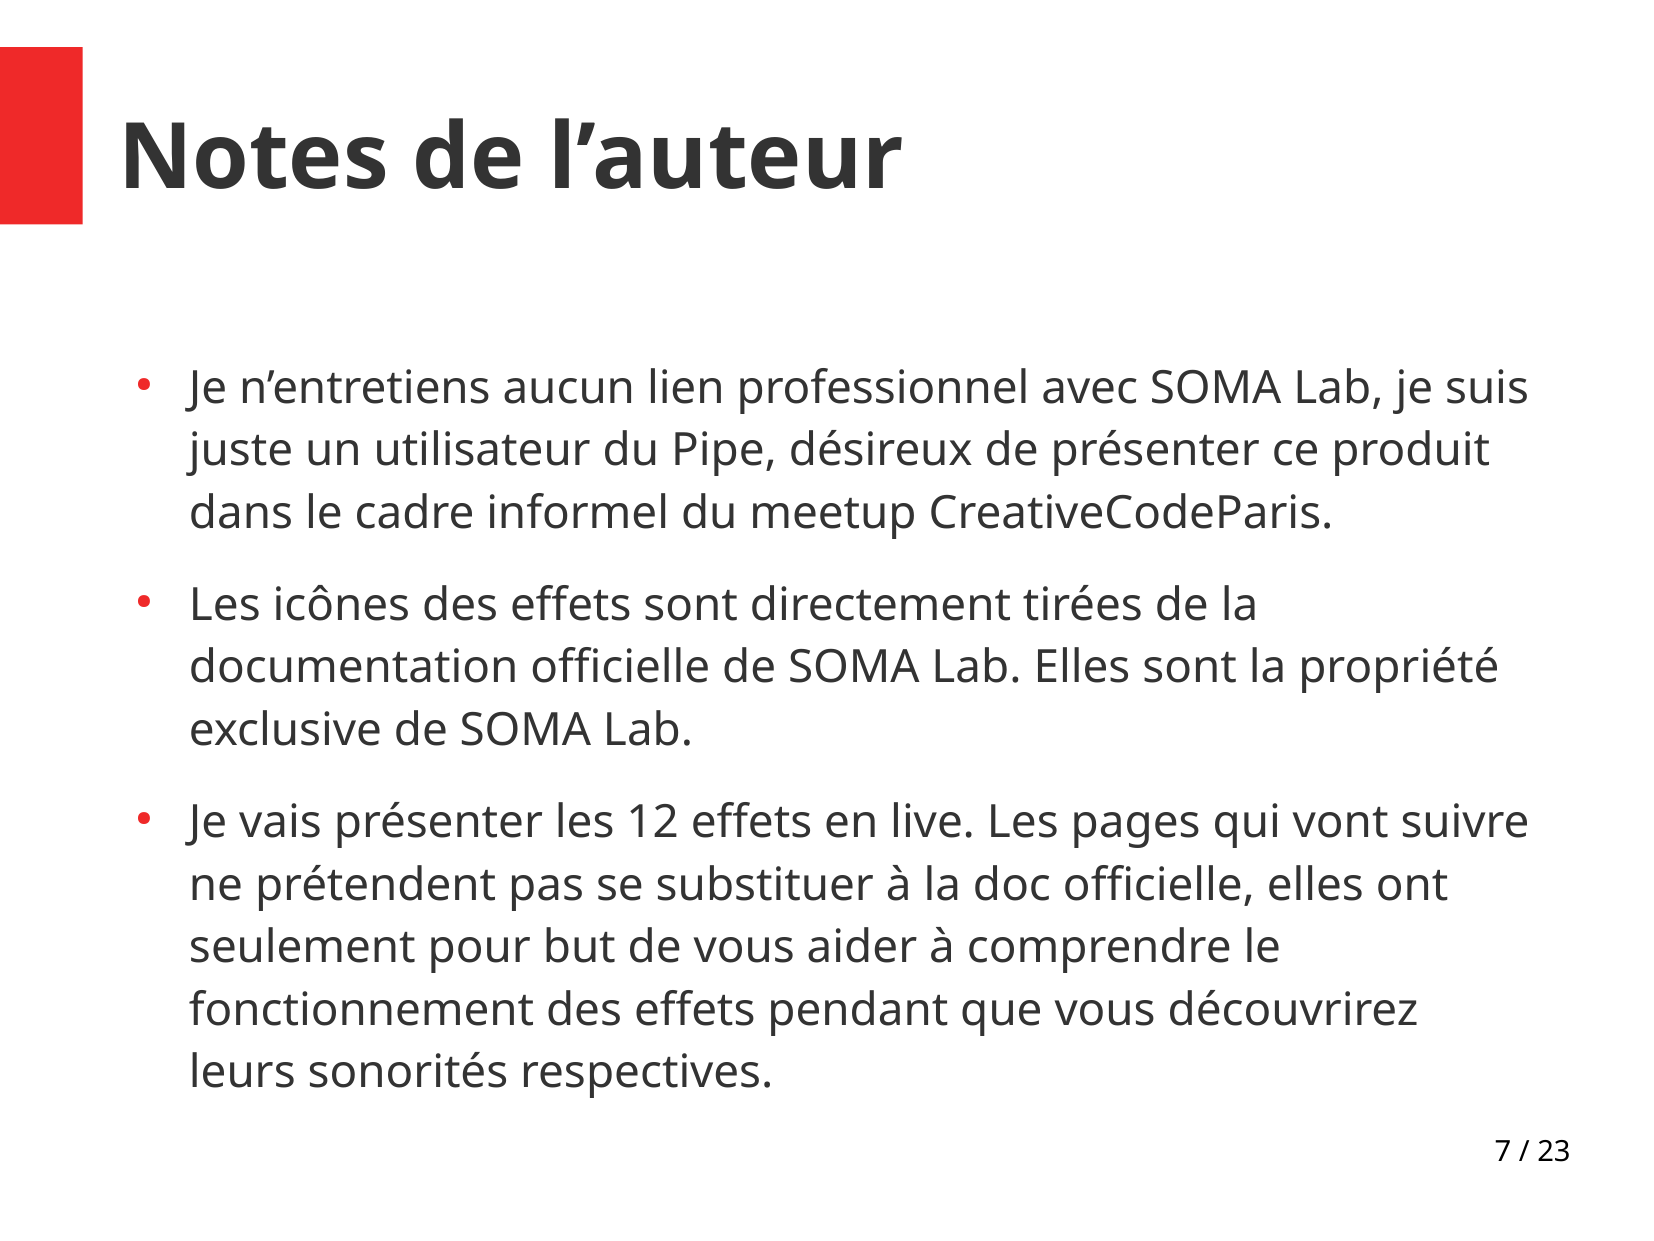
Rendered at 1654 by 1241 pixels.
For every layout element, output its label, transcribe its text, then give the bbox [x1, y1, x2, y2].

title Notes de l’auteur [118, 49, 1571, 257]
list Je n’entretiens aucun lien professionnel avec SOMA Lab, je suis juste un utilisateur du Pipe, désireux de présenter ce produit dans le cadre informel du meetup CreativeCodeParis. Les icônes des effets sont directement tirées de la documentation officielle de SOMA Lab. Elles sont la propriété exclusive de SOMA Lab. Je vais présenter les 12 effets en live. Les pages qui vont suivre ne prétendent pas se substituer à la doc officielle, elles ont seulement pour but de vous aider à comprendre le fonctionnement des effets pendant que vous découvrirez leurs sonorités respectives. [118, 354, 1536, 1074]
